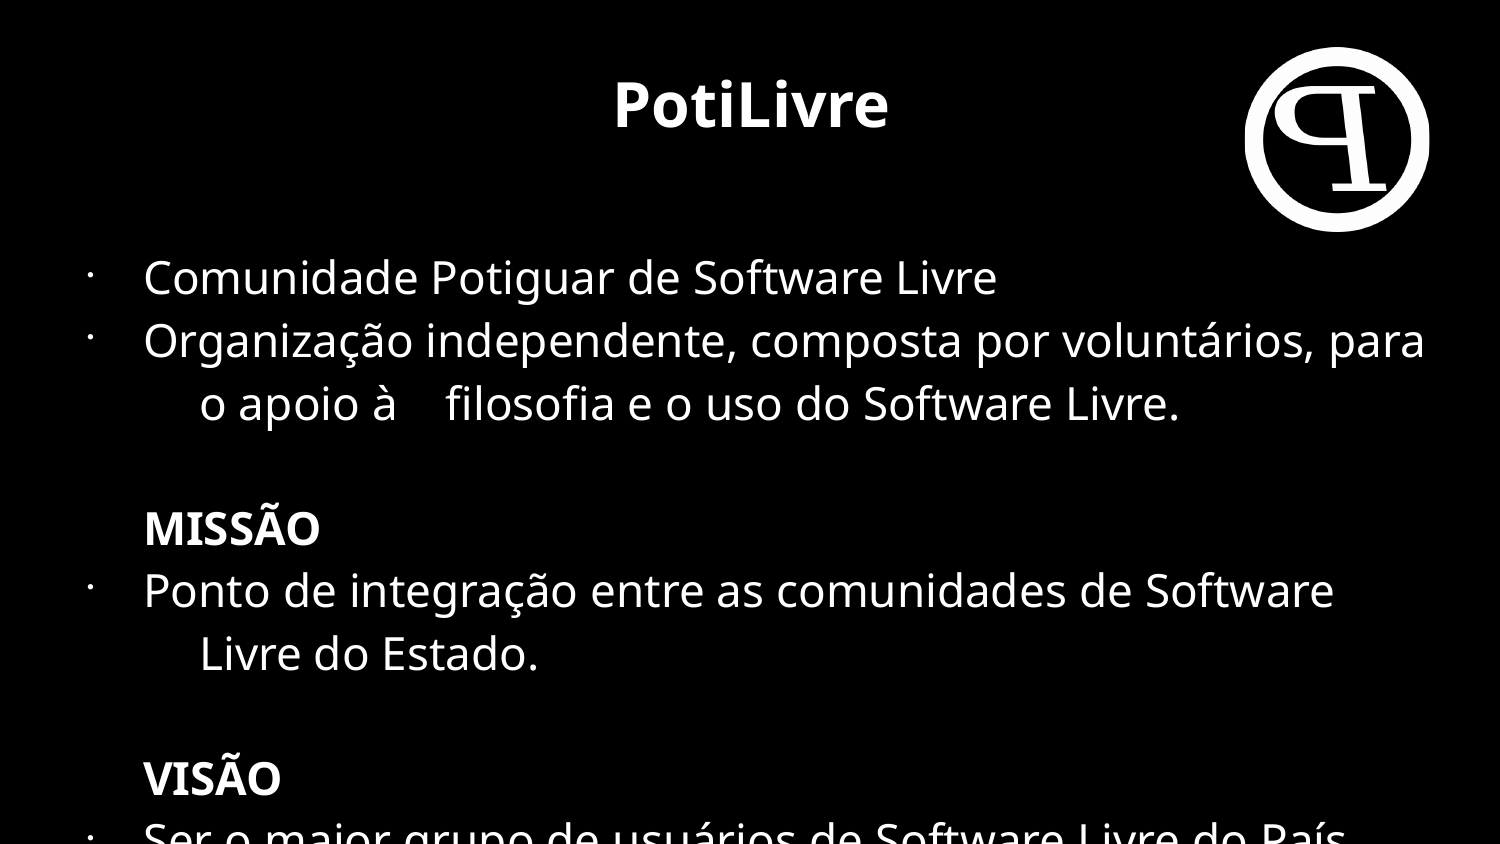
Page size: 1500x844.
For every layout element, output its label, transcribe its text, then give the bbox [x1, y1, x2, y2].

picture [410, 835, 423, 844]
text_box [1244, 47, 1430, 232]
picture [272, 835, 284, 844]
picture [1227, 835, 1241, 844]
picture [581, 835, 593, 842]
picture [351, 835, 365, 844]
picture [175, 835, 187, 842]
picture [1199, 835, 1212, 844]
picture [1046, 835, 1058, 842]
picture [1161, 835, 1173, 842]
picture [288, 835, 299, 844]
picture [816, 835, 829, 844]
picture [907, 835, 921, 844]
picture [553, 835, 566, 844]
text_box PotiLivre [12, 0, 1492, 207]
text_box Comunidade Potiguar de Software Livre Organização independente, composta por voluntários, para o apoio à filosofia e o uso do Software Livre. MISSÃO Ponto de integração entre as comunidades de Software Livre do Estado. VISÃO Ser o maior grupo de usuários de Software Livre do País. [51, 207, 1449, 750]
picture [231, 835, 245, 844]
picture [486, 835, 499, 844]
picture [1269, 828, 1281, 841]
picture [844, 835, 856, 842]
picture [0, 0, 1500, 844]
picture [754, 835, 768, 844]
picture [514, 835, 528, 844]
